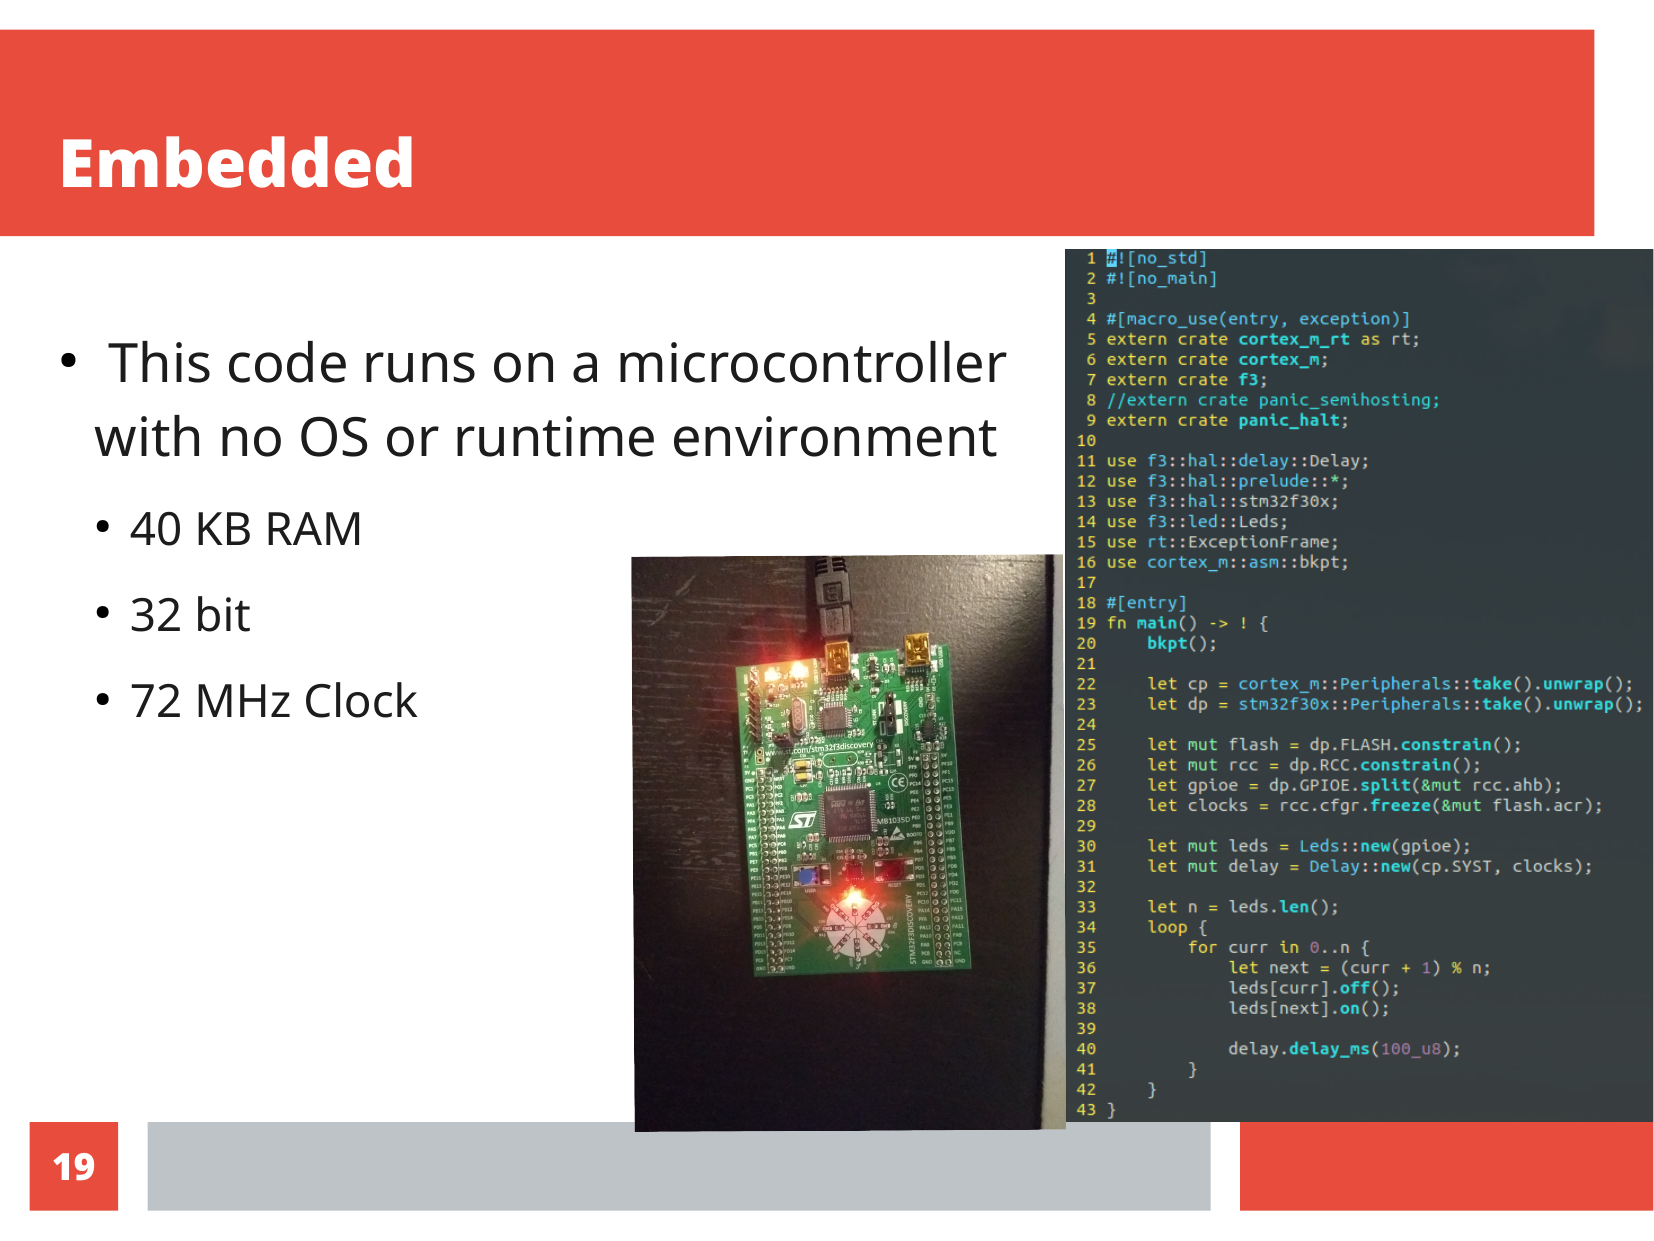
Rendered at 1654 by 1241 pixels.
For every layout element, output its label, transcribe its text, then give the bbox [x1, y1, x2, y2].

list This code runs on a microcontroller with no OS or runtime environment 40 KB RAM 32 bit 72 MHz Clock [59, 324, 1036, 1093]
title Embedded [59, 59, 1595, 207]
picture [631, 249, 1654, 1132]
